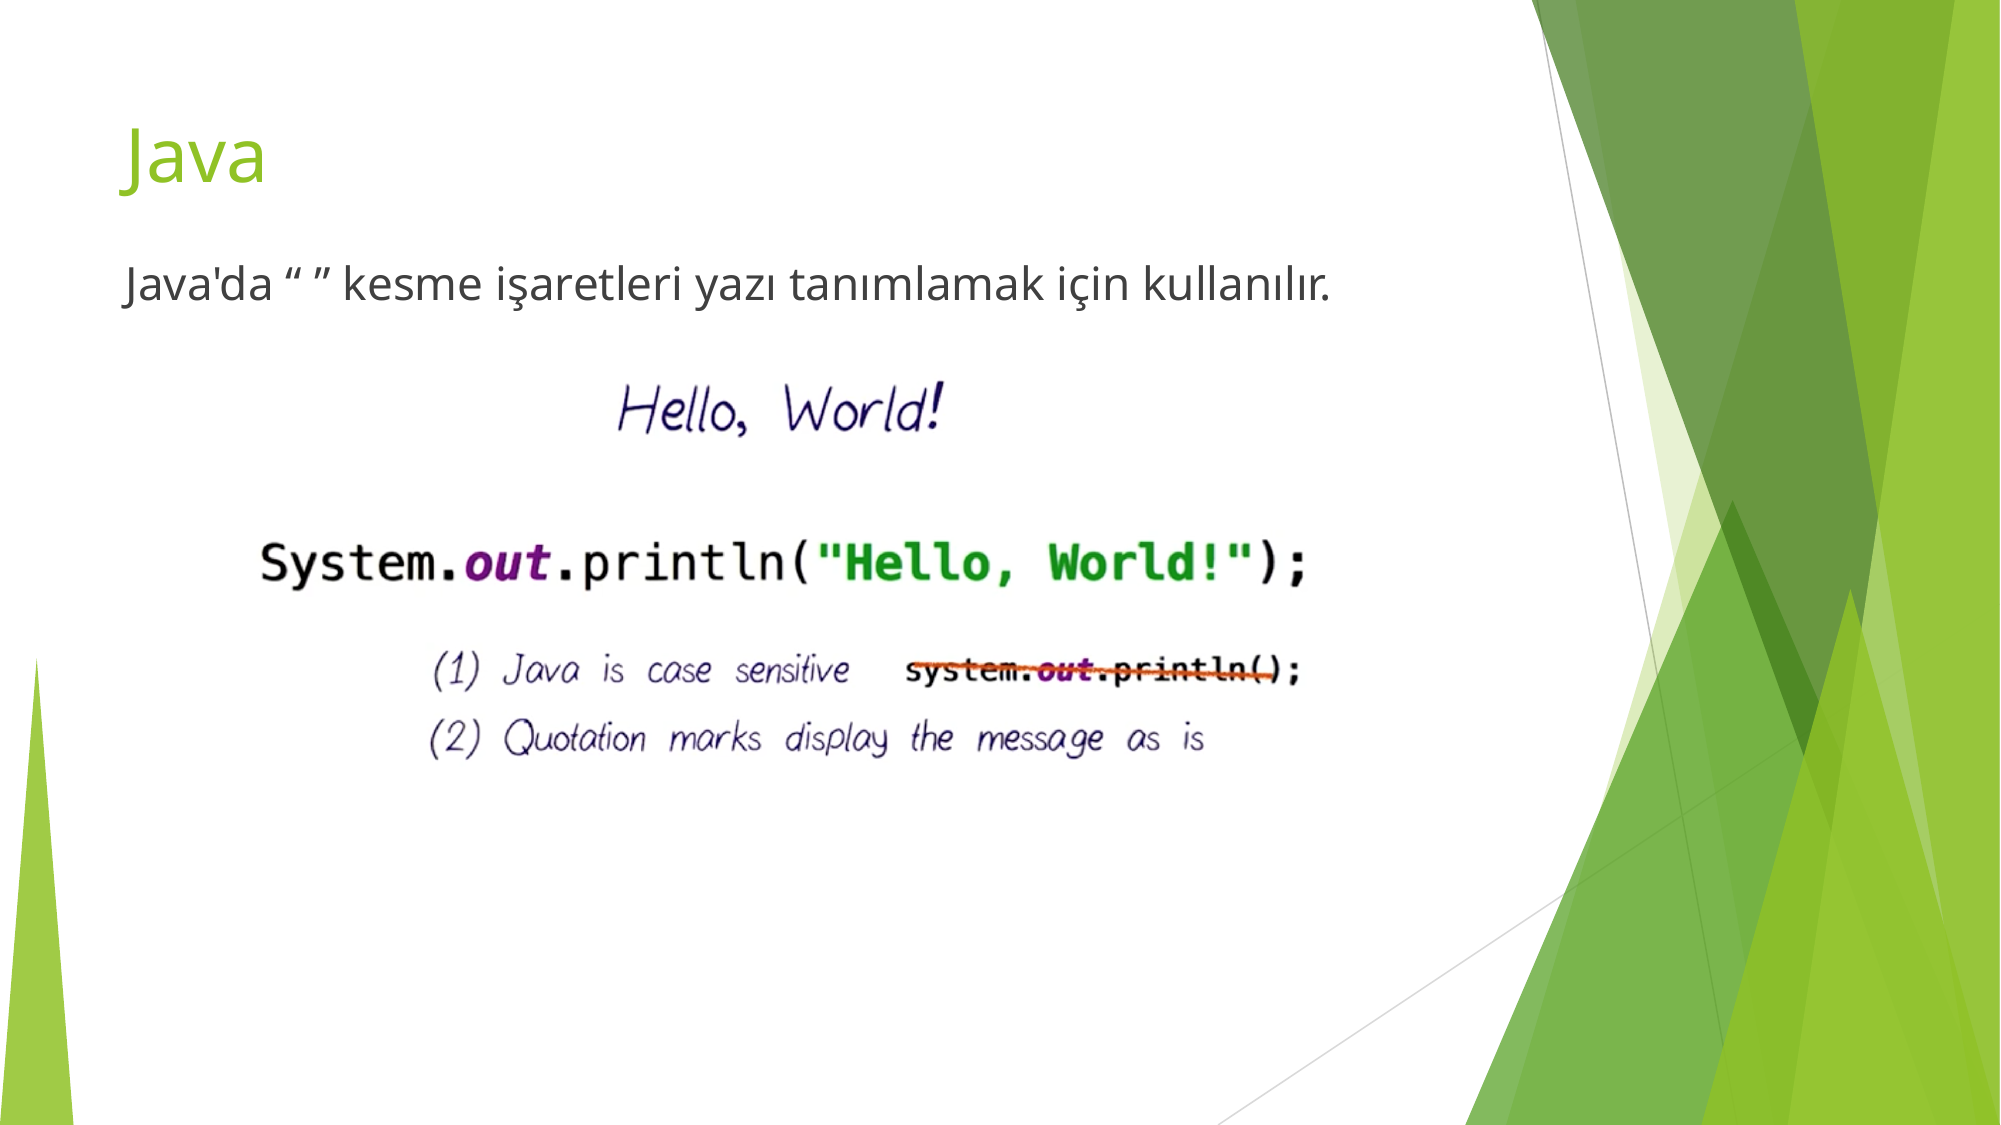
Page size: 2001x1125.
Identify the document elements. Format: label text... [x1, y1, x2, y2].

list Java'da “ ” kesme işaretleri yazı tanımlamak için kullanılır. [111, 247, 1522, 361]
title Java [111, 99, 1522, 247]
picture [195, 359, 1366, 1004]
